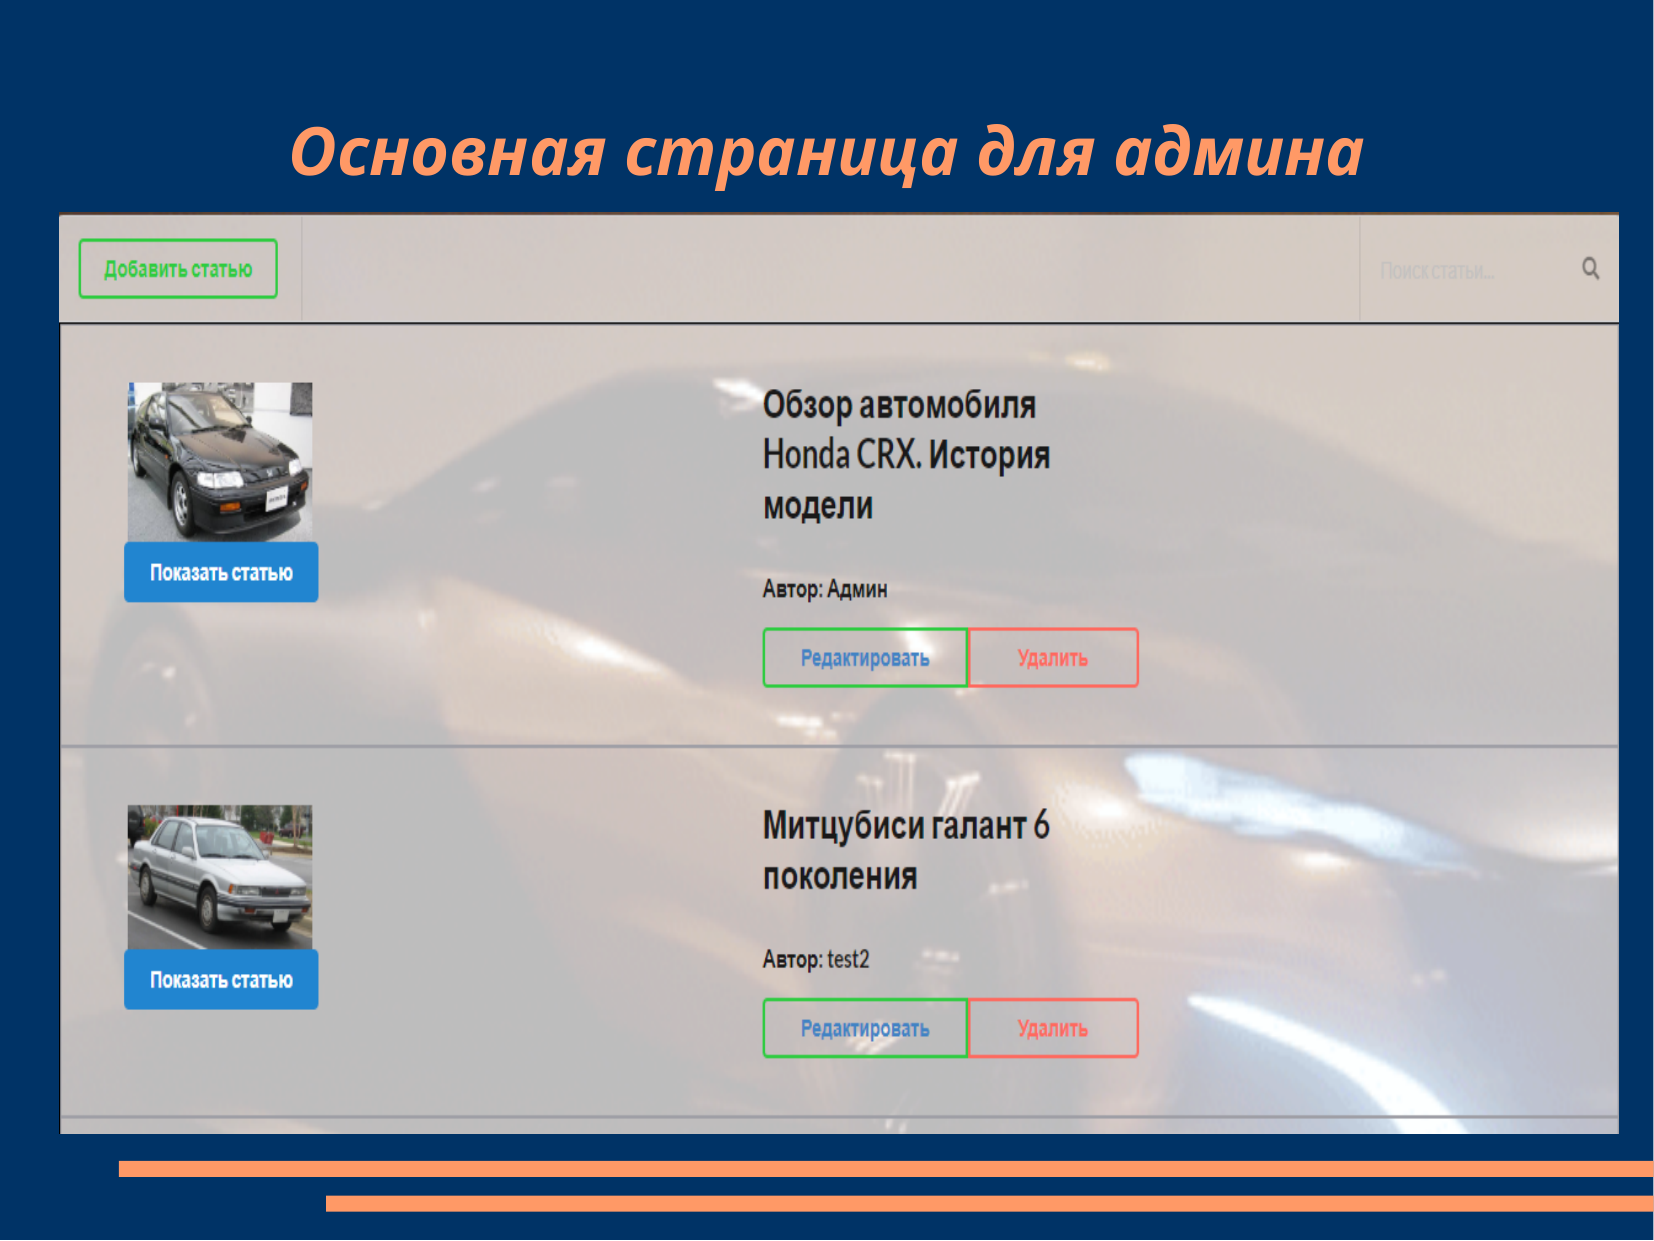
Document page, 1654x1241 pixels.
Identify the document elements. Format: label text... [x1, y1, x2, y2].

title Основная страница для админа [121, 46, 1534, 212]
picture [59, 212, 1619, 1134]
